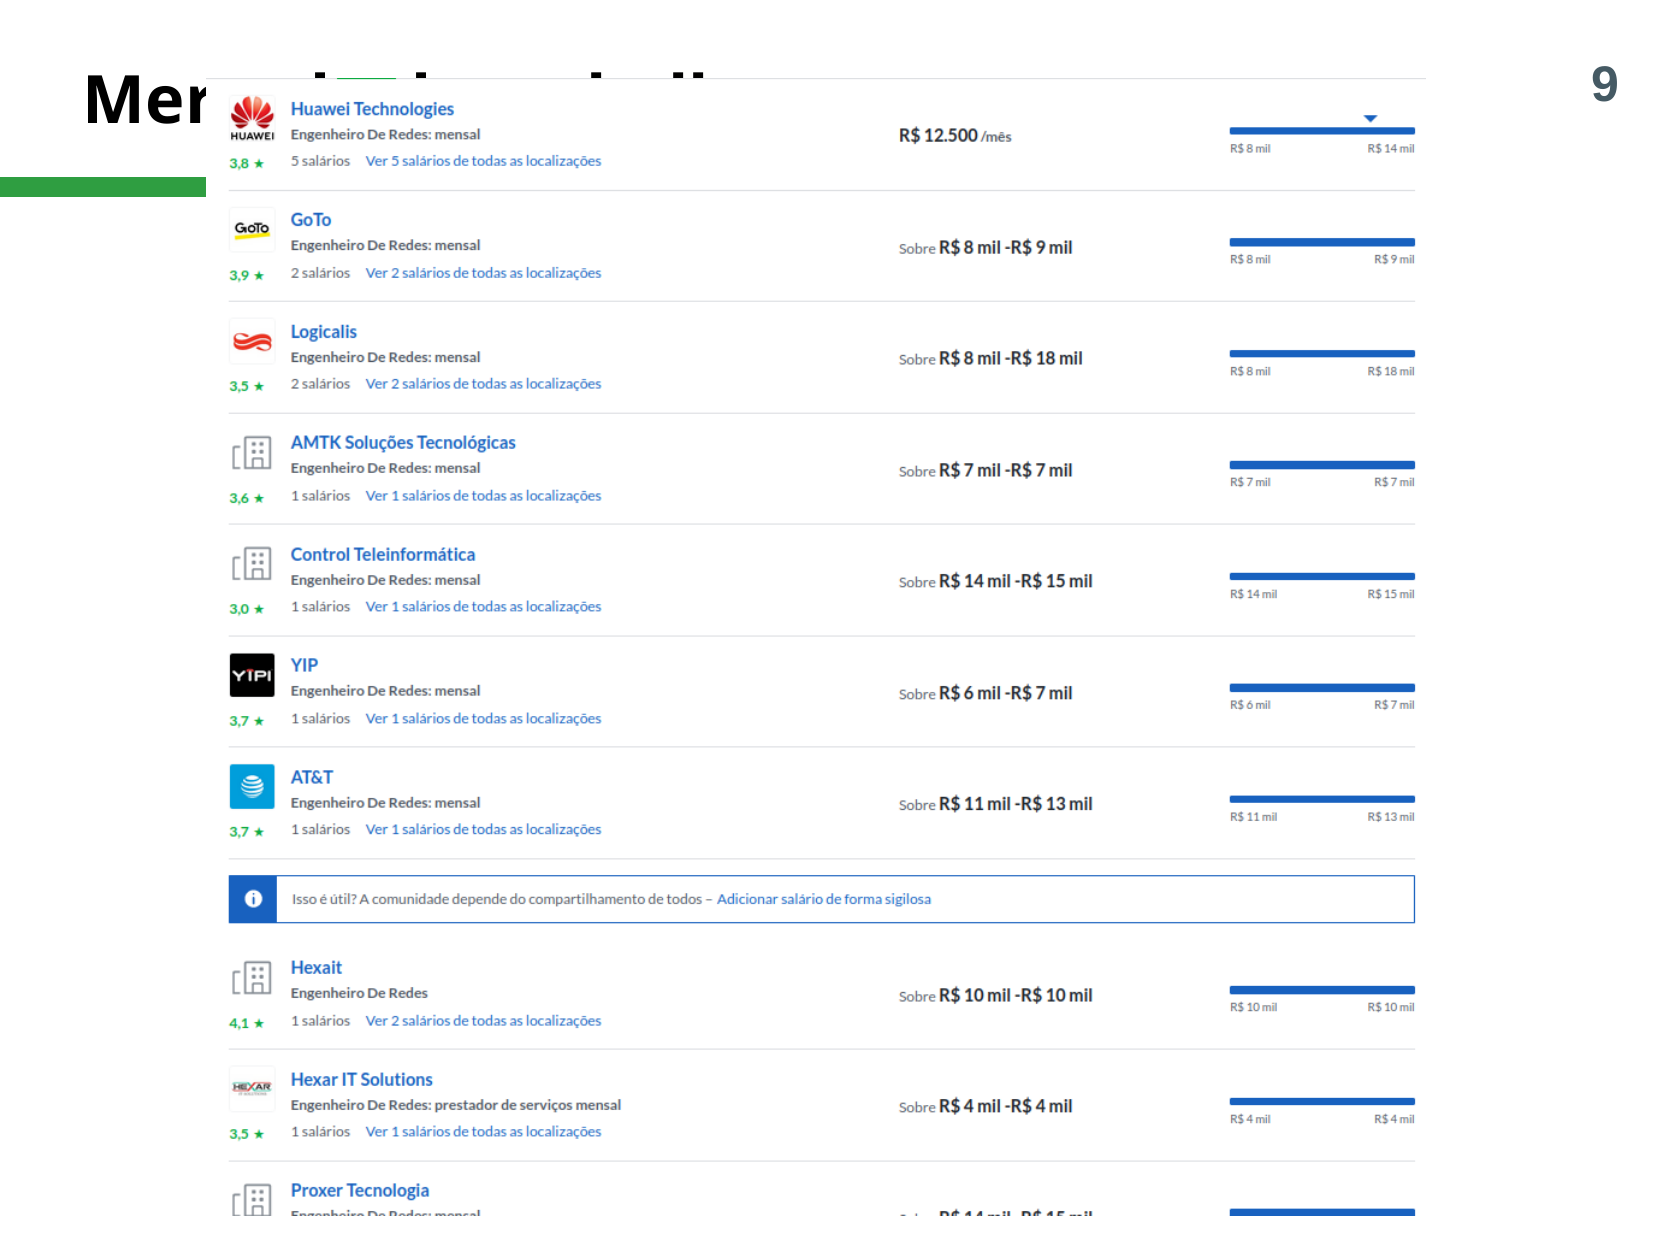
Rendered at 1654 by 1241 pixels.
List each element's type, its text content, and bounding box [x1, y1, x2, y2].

picture [206, 78, 1426, 1216]
title Mercado de trabalho [82, 0, 1152, 202]
